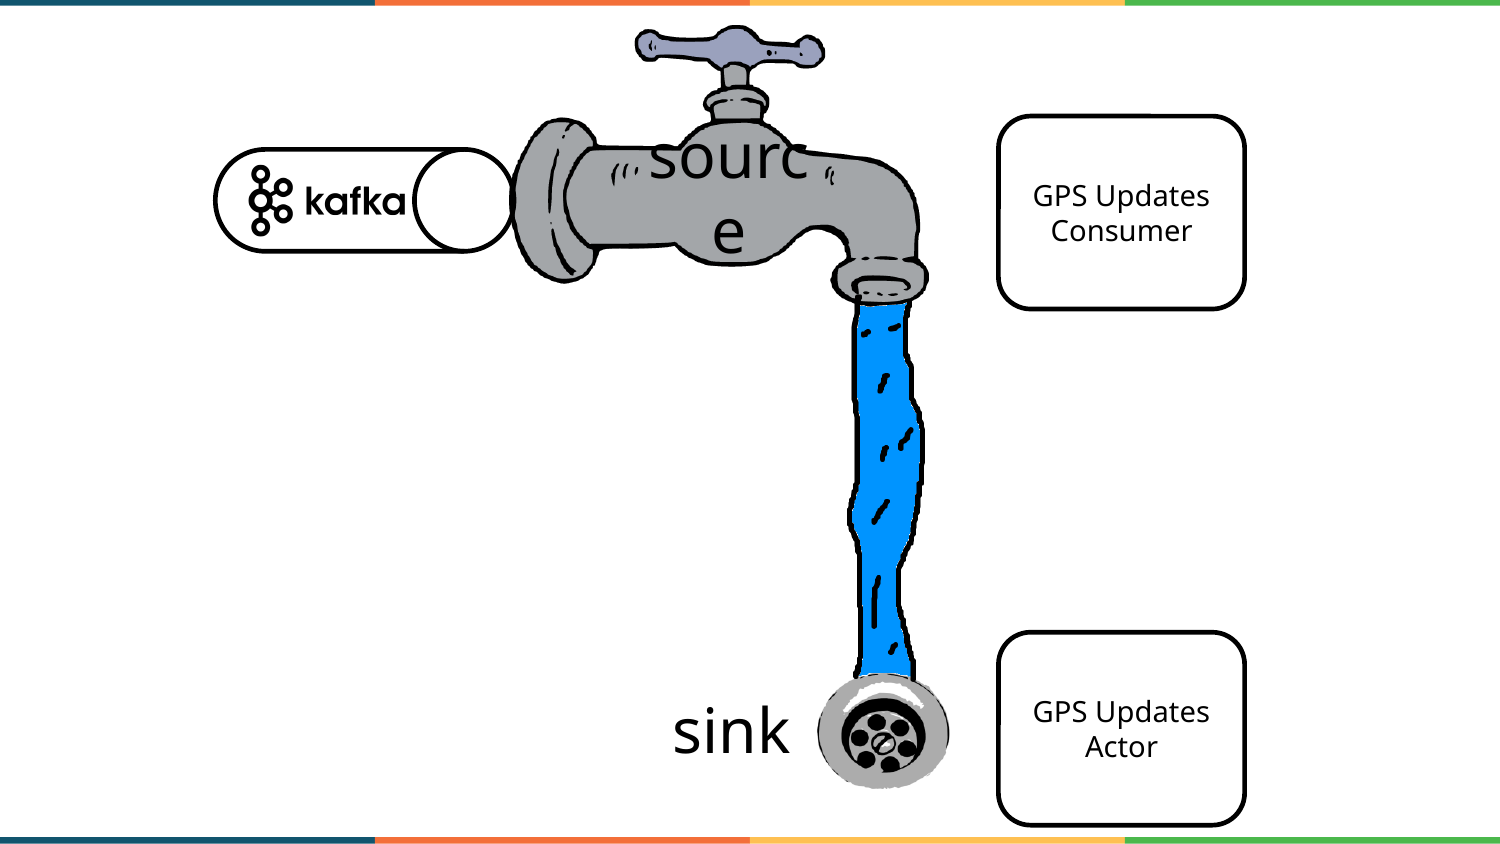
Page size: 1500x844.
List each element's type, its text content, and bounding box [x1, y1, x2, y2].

text_box [0, 0, 1500, 6]
picture [367, 25, 1133, 792]
picture [237, 152, 440, 248]
text_box source [720, 223, 737, 233]
text_box source [618, 136, 841, 245]
text_box [0, 837, 1500, 844]
text_box GPS Updates Actor [998, 632, 1245, 826]
text_box GPS Updates Consumer [998, 116, 1245, 310]
text_box sink [583, 674, 806, 783]
picture [417, 152, 511, 248]
